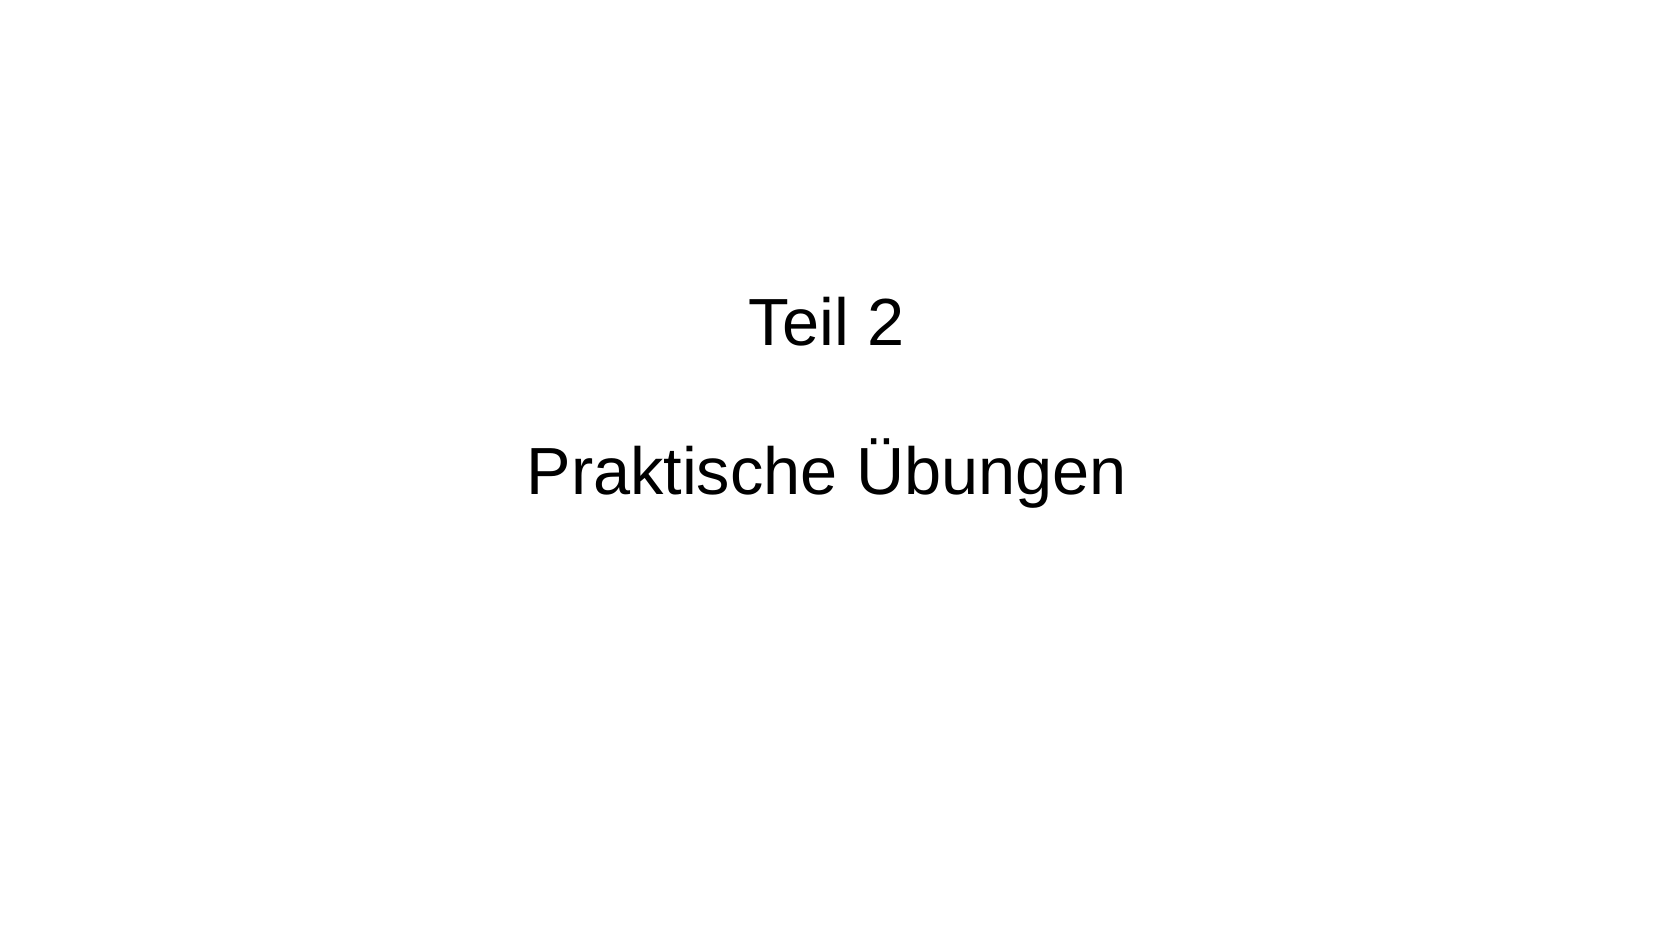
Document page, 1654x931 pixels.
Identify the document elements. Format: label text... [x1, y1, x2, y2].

subtitle Teil 2 Praktische Übungen [82, 37, 1571, 757]
